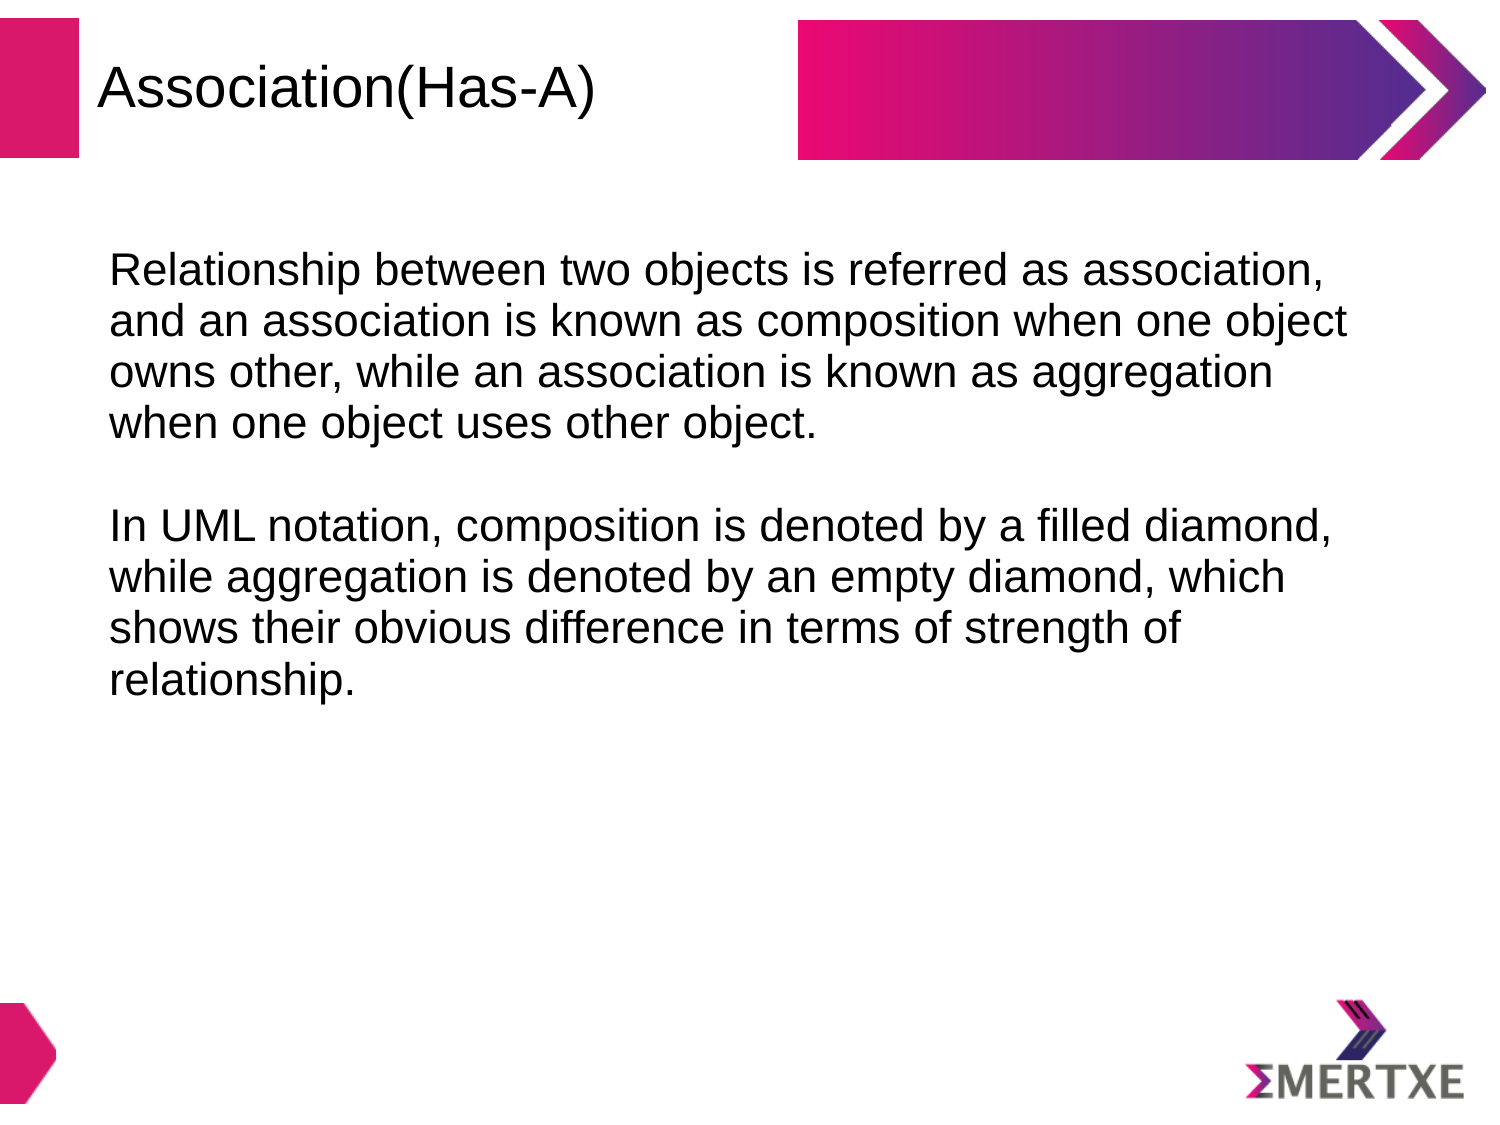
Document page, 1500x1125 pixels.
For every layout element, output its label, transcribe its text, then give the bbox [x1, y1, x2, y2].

text_box Relationship between two objects is referred as association, and an association is known as composition when one object owns other, while an association is known as aggregation when one object uses other object. In UML notation, composition is denoted by a filled diamond, while aggregation is denoted by an empty diamond, which shows their obvious difference in terms of strength of relationship. [94, 236, 1406, 965]
picture [798, 20, 1486, 160]
picture [1245, 996, 1465, 1099]
text_box Association(Has-A) [82, 47, 697, 128]
